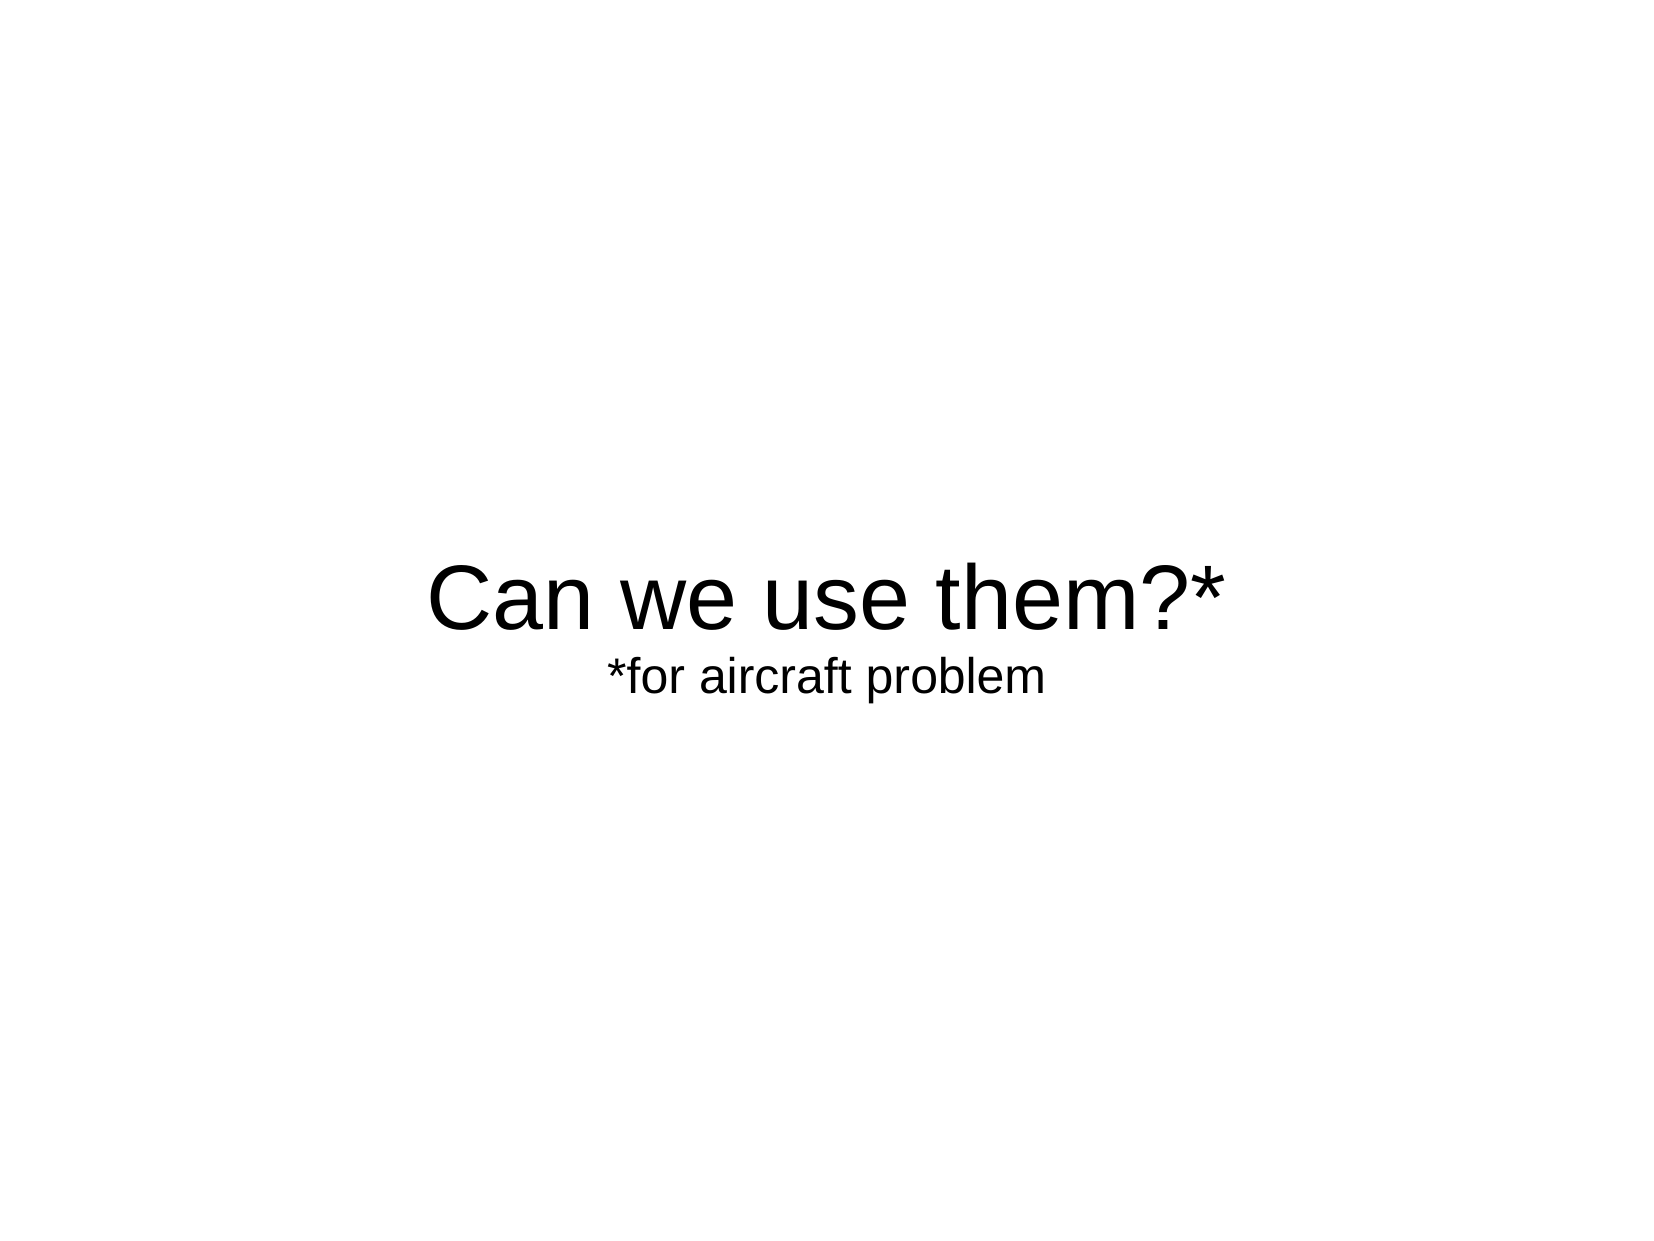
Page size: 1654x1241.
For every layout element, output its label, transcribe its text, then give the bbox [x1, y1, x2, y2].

title Can we use them?* *for aircraft problem [82, 521, 1571, 729]
